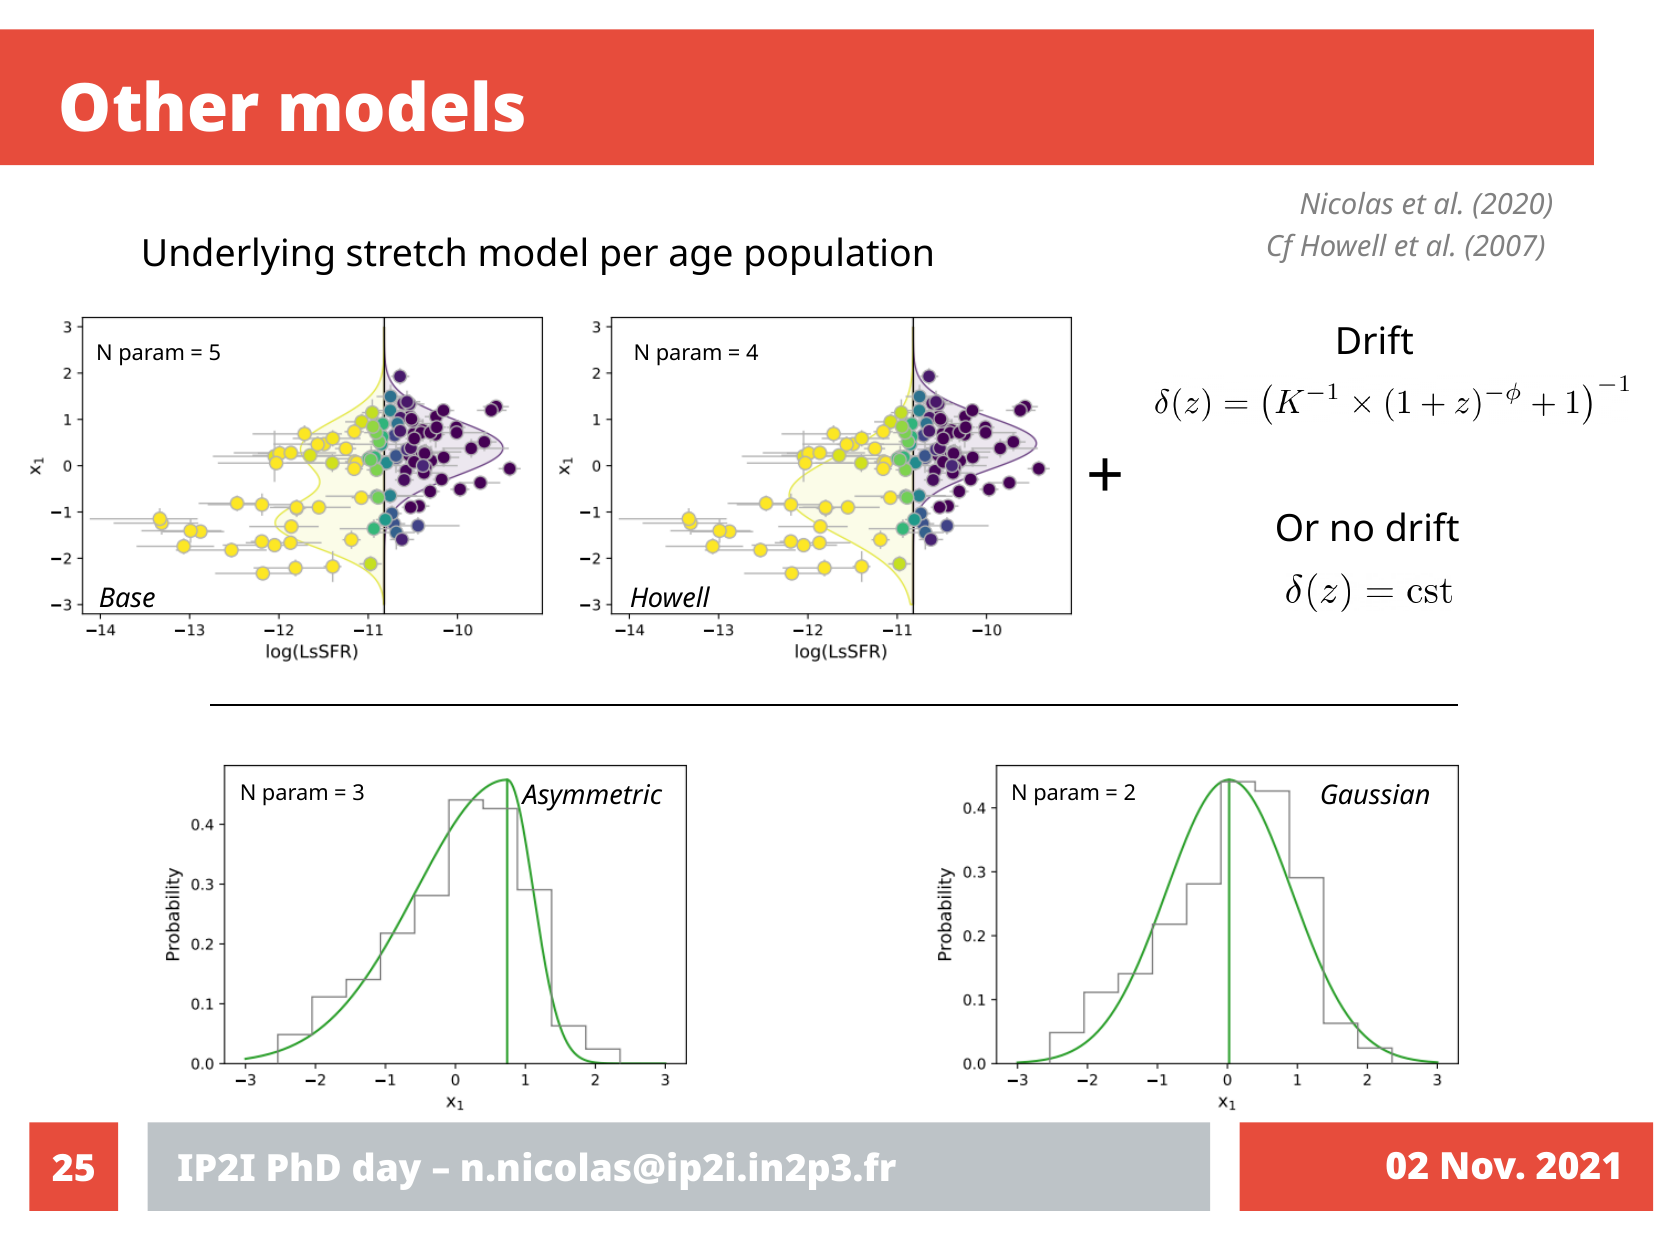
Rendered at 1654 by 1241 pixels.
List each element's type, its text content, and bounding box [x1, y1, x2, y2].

text_box + [1071, 420, 1147, 530]
text_box Base [84, 571, 220, 674]
text_box Nicolas et al. (2020) [1284, 175, 1639, 226]
picture [1155, 375, 1629, 425]
text_box Howell [615, 571, 751, 674]
text_box N param = 4 [618, 330, 793, 371]
title Other models [58, 60, 1594, 151]
text_box Cf Howell et al. (2007) [1251, 218, 1609, 268]
text_box Gaussian [1305, 768, 1501, 871]
text_box N param = 2 [996, 769, 1171, 811]
text_box Asymmetric [507, 768, 703, 871]
picture [155, 755, 697, 1122]
text_box Or no drift [1260, 493, 1561, 552]
picture [927, 755, 1469, 1122]
text_box N param = 5 [81, 330, 256, 371]
picture [1286, 573, 1452, 613]
text_box Drift [1320, 307, 1441, 368]
picture [17, 307, 1082, 674]
text_box N param = 3 [225, 769, 399, 811]
text_box Underlying stretch model per age population [126, 218, 1042, 279]
